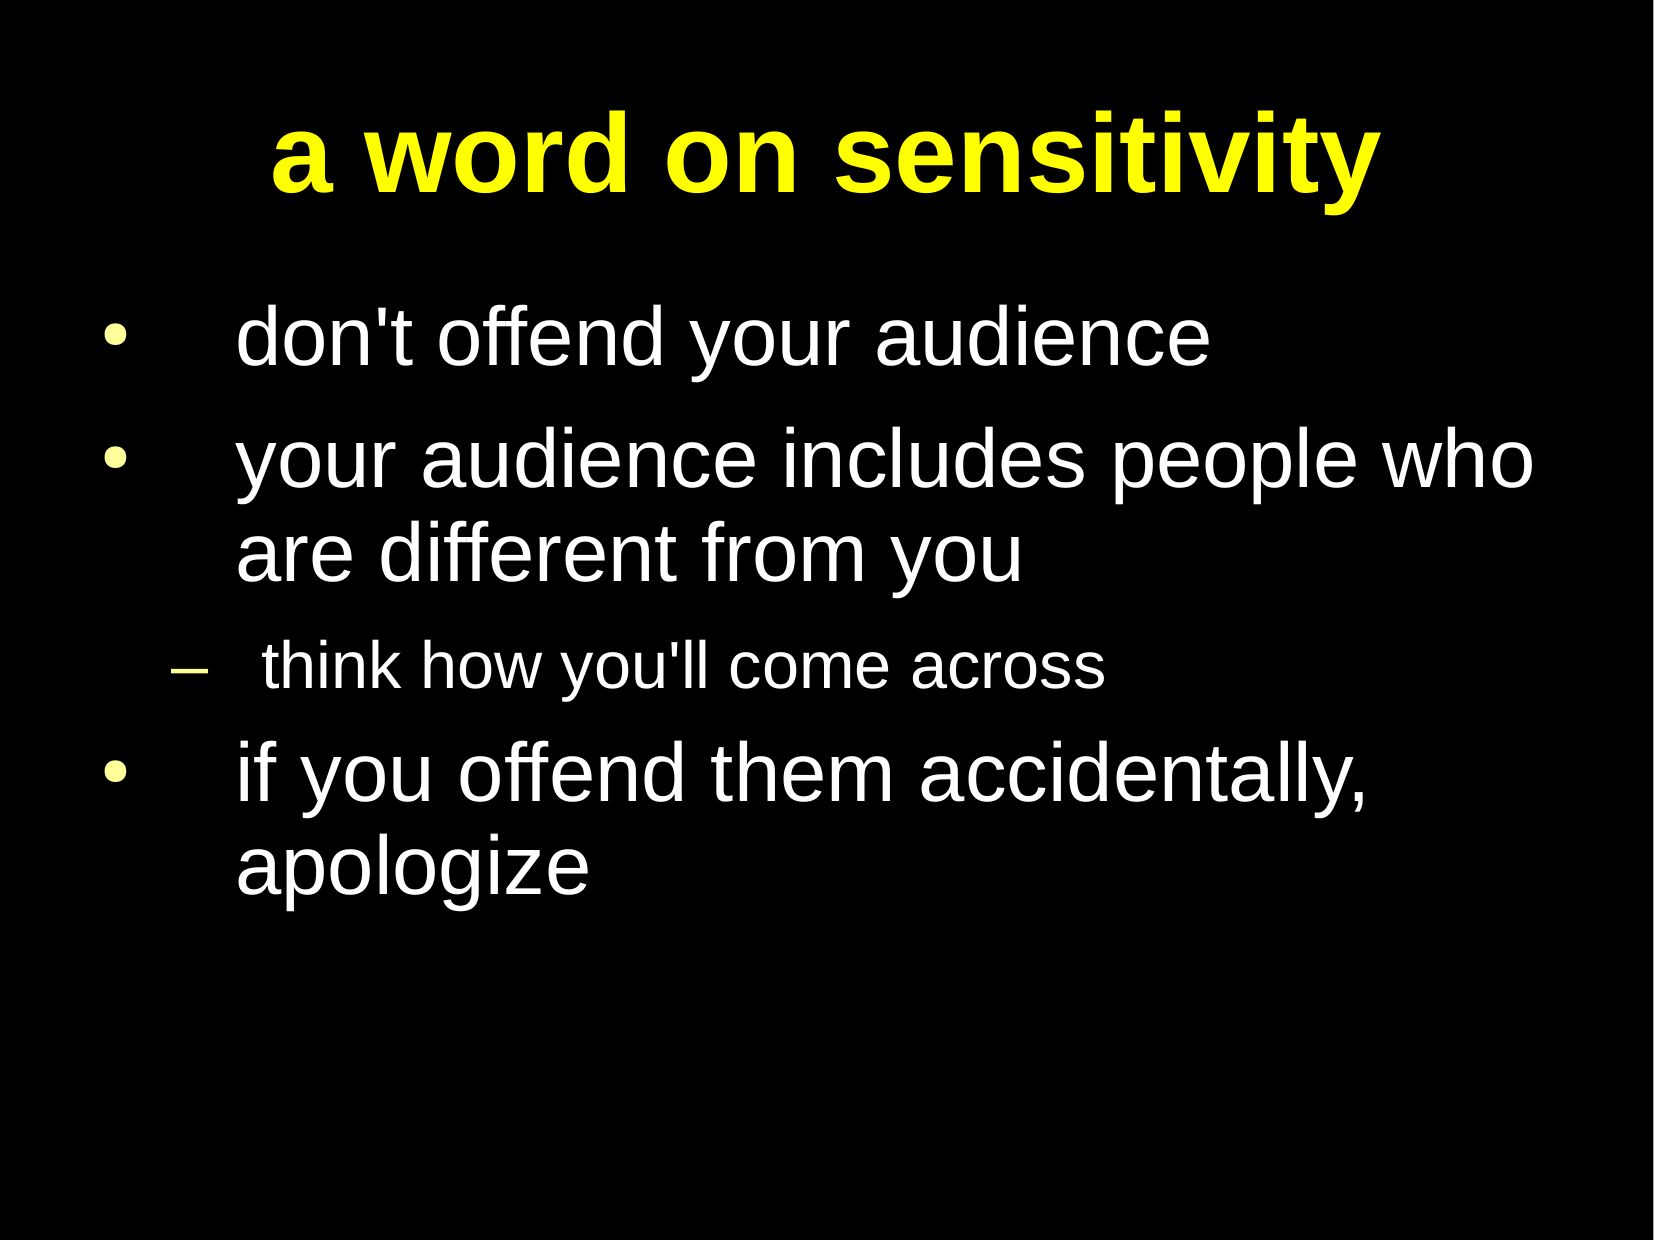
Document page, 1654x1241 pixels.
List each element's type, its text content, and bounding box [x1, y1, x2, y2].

title a word on sensitivity [82, 49, 1571, 257]
list don't offend your audience your audience includes people who are different from you think how you'll come across if you offend them accidentally, apologize [82, 290, 1571, 1109]
